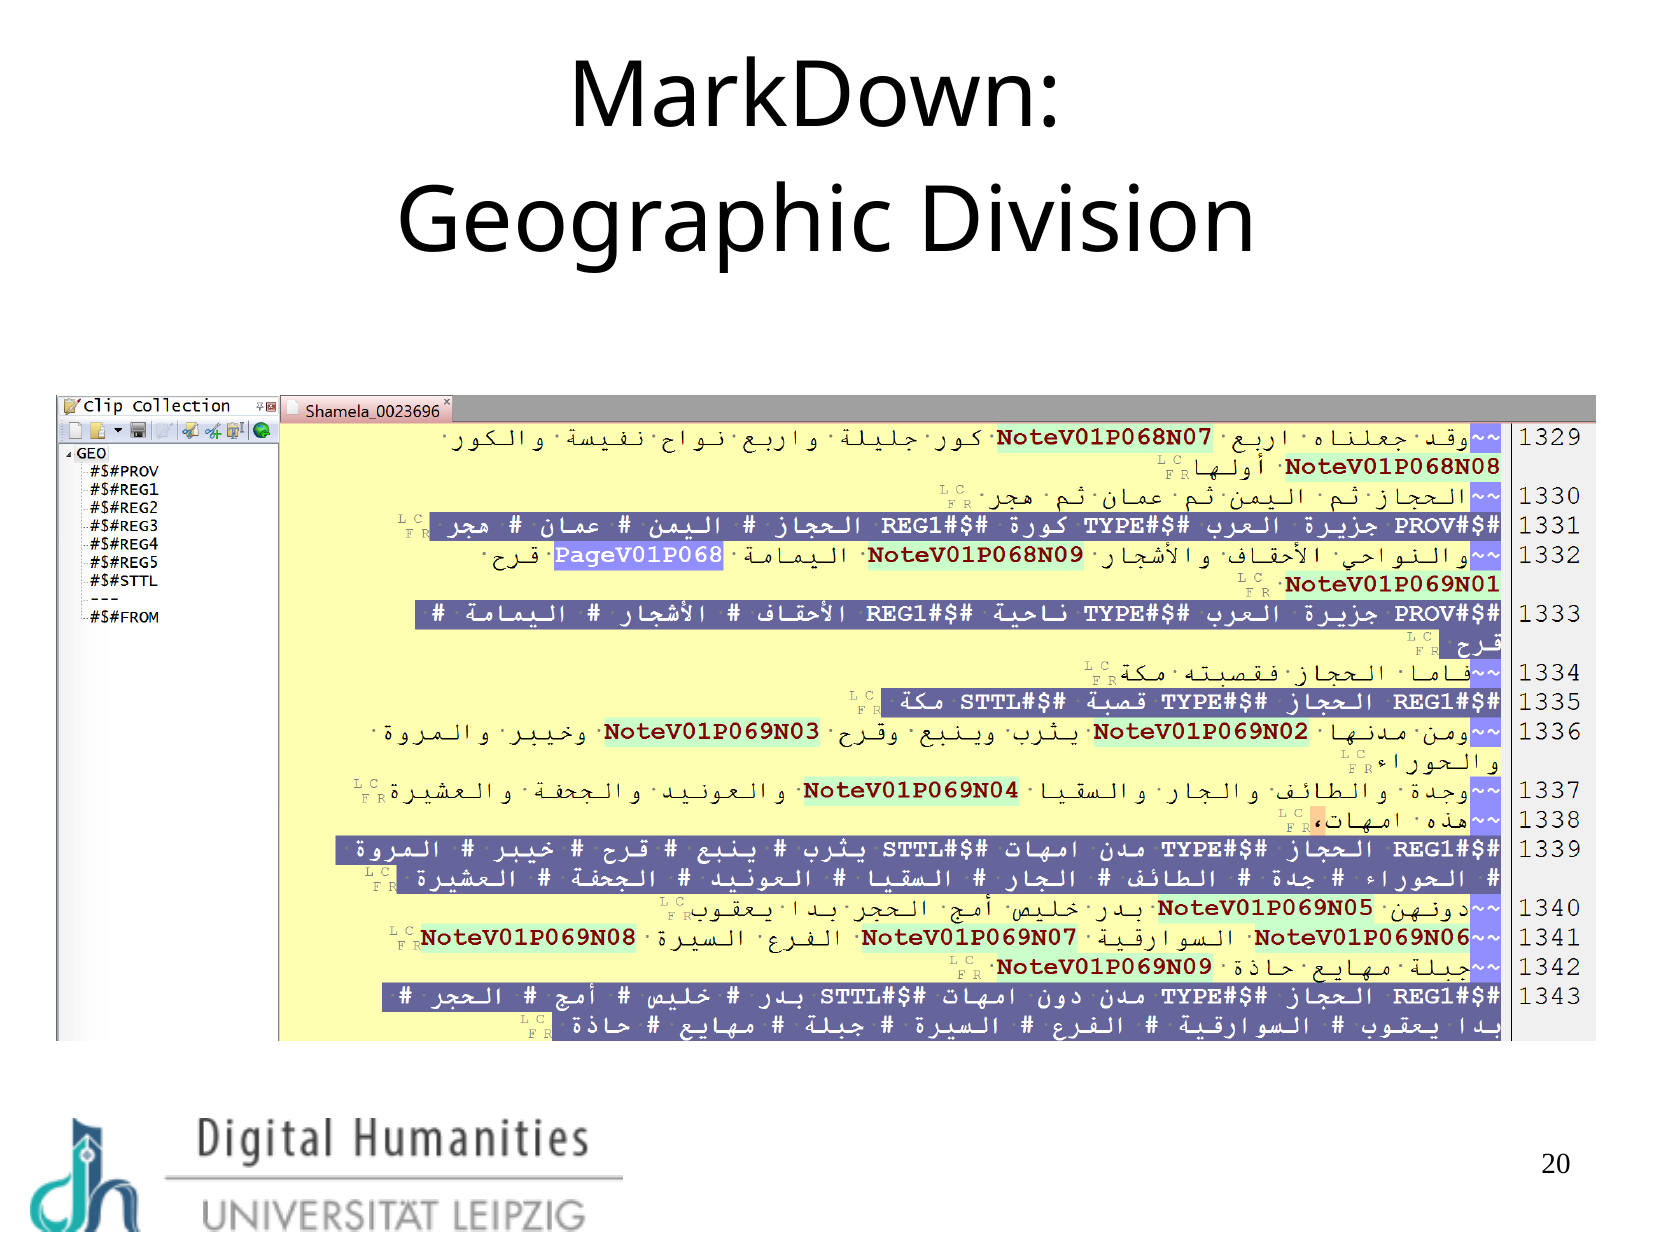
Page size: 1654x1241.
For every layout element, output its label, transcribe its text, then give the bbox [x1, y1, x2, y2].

title MarkDown: Geographic Division [82, 25, 1571, 281]
picture [56, 395, 1596, 1041]
picture [30, 1118, 623, 1232]
